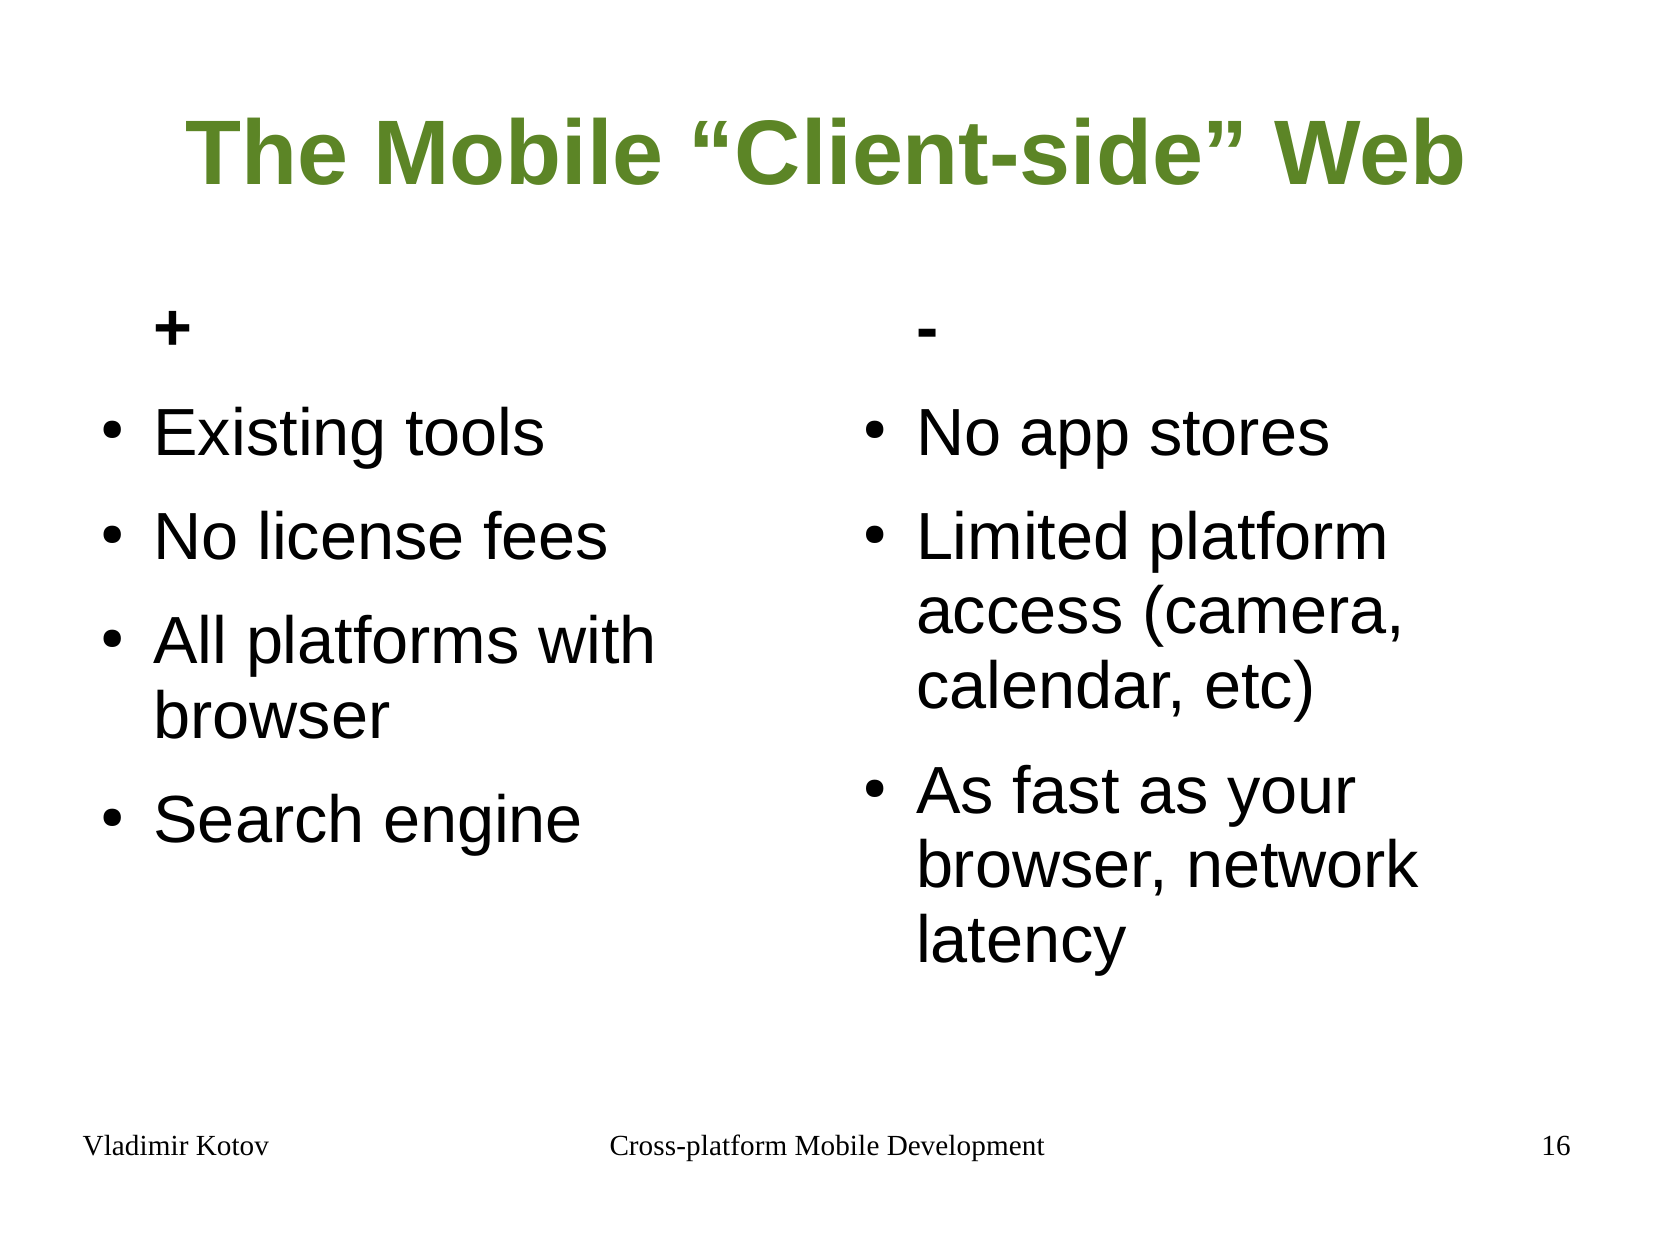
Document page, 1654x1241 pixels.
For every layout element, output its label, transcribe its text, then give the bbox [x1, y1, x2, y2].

title The Mobile “Client-side” Web [82, 49, 1571, 257]
list - No app stores Limited platform access (camera, calendar, etc) As fast as your browser, network latency [845, 290, 1572, 1109]
list + Existing tools No license fees All platforms with browser Search engine [82, 290, 809, 1109]
